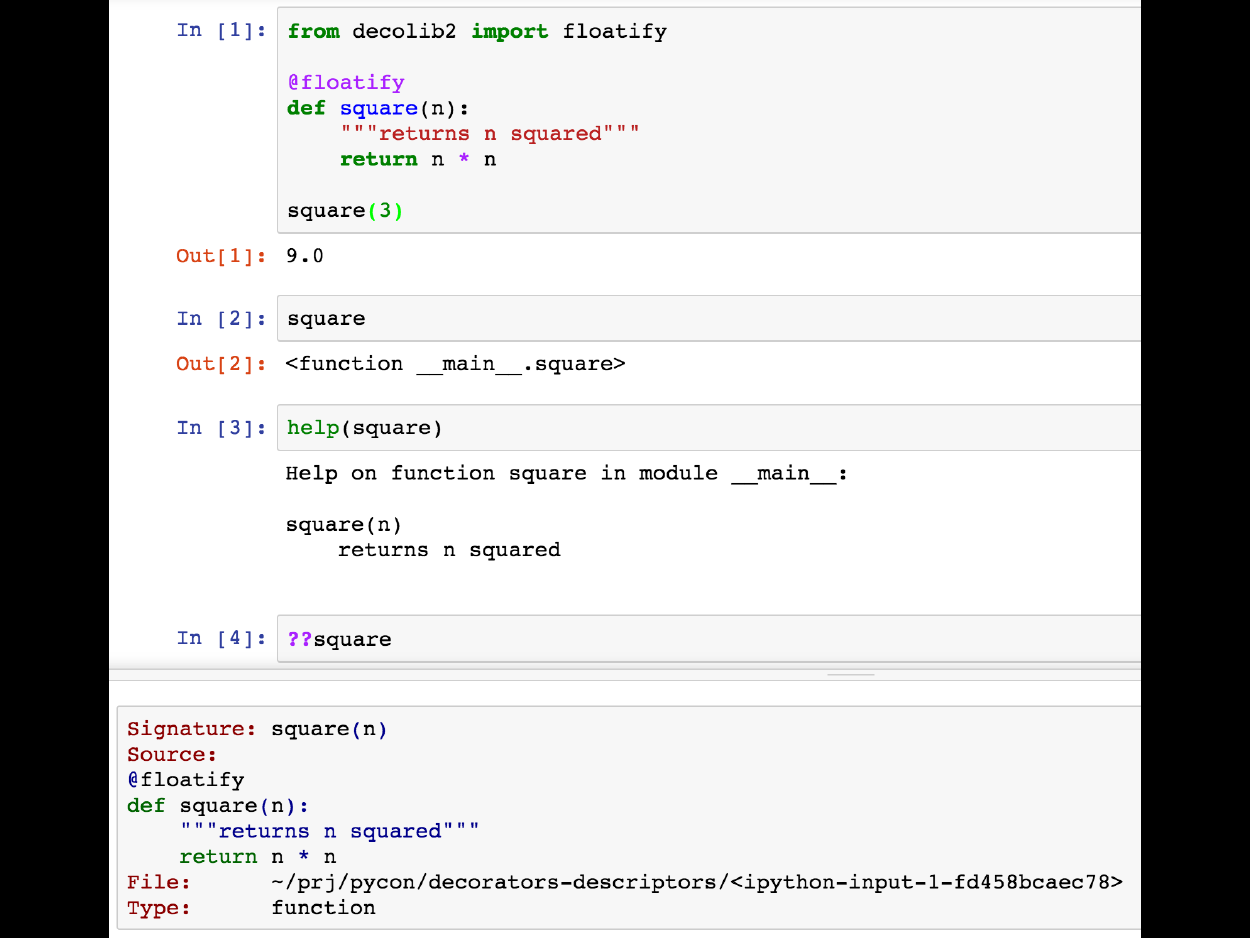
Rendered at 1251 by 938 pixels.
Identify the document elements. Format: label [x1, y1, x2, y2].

picture [109, 0, 1141, 938]
text_box [1141, 0, 1250, 938]
text_box [0, 0, 109, 938]
